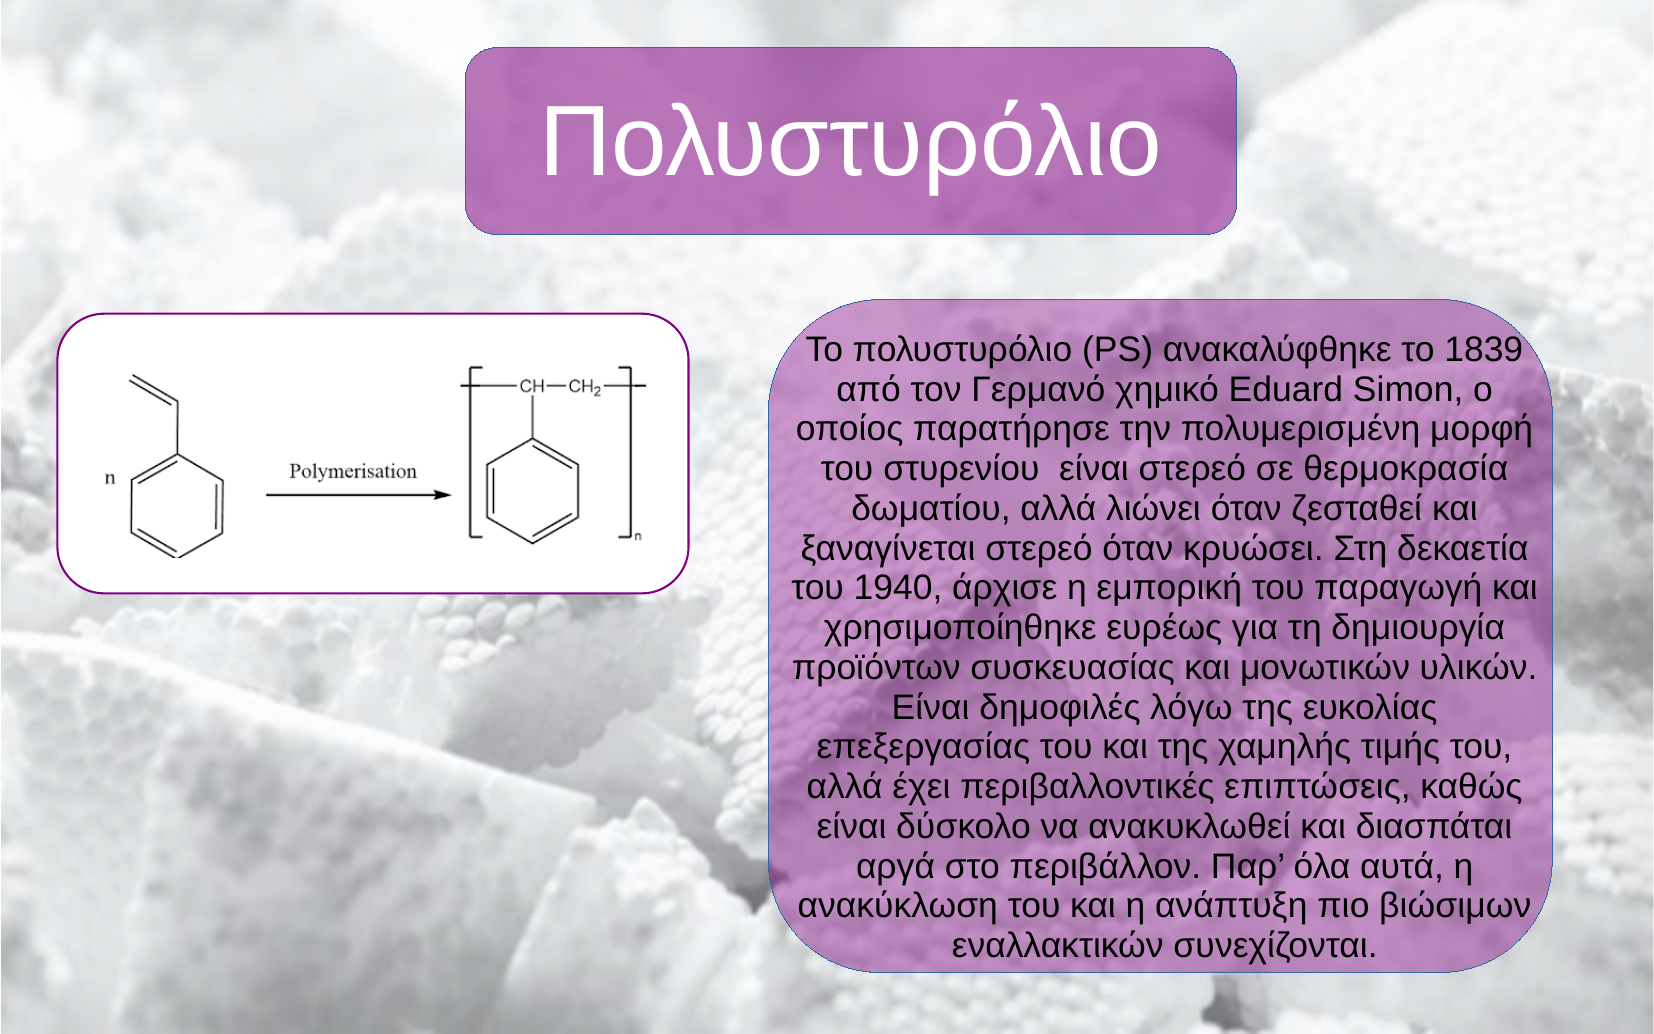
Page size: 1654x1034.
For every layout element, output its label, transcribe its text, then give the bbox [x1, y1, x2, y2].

text_box [814, 299, 1507, 321]
picture [1, 0, 1654, 1034]
text_box Το πολυστυρόλιο (PS) ανακαλύφθηκε το 1839 από τον Γερμανό χημικό Eduard Simon, ο οποίος παρατήρησε την πολυμερισμένη μορφή του στυρενίου είναι στερεό σε θερμοκρασία δωματίου, αλλά λιώνει όταν ζεσταθεί και ξαναγίνεται στερεό όταν κρυώσει. Στη δεκαετία του 1940, άρχισε η εμπορική του παραγωγή και χρησιμοποίηθηκε ευρέως για τη δημιουργία προϊόντων συσκευασίας και μονωτικών υλικών. Είναι δημοφιλές λόγω της ευκολίας επεξεργασίας του και της χαμηλής τιμής του, αλλά έχει περιβαλλοντικές επιπτώσεις, καθώς είναι δύσκολο να ανακυκλωθεί και διασπάται αργά στο περιβάλλον. Παρ’ όλα αυτά, η ανακύκλωση του και η ανάπτυξη πιο βιώσιμων εναλλακτικών συνεχίζονται. [768, 321, 1562, 973]
text_box Πολυστυρόλιο [465, 47, 1237, 235]
text_box [57, 313, 689, 594]
